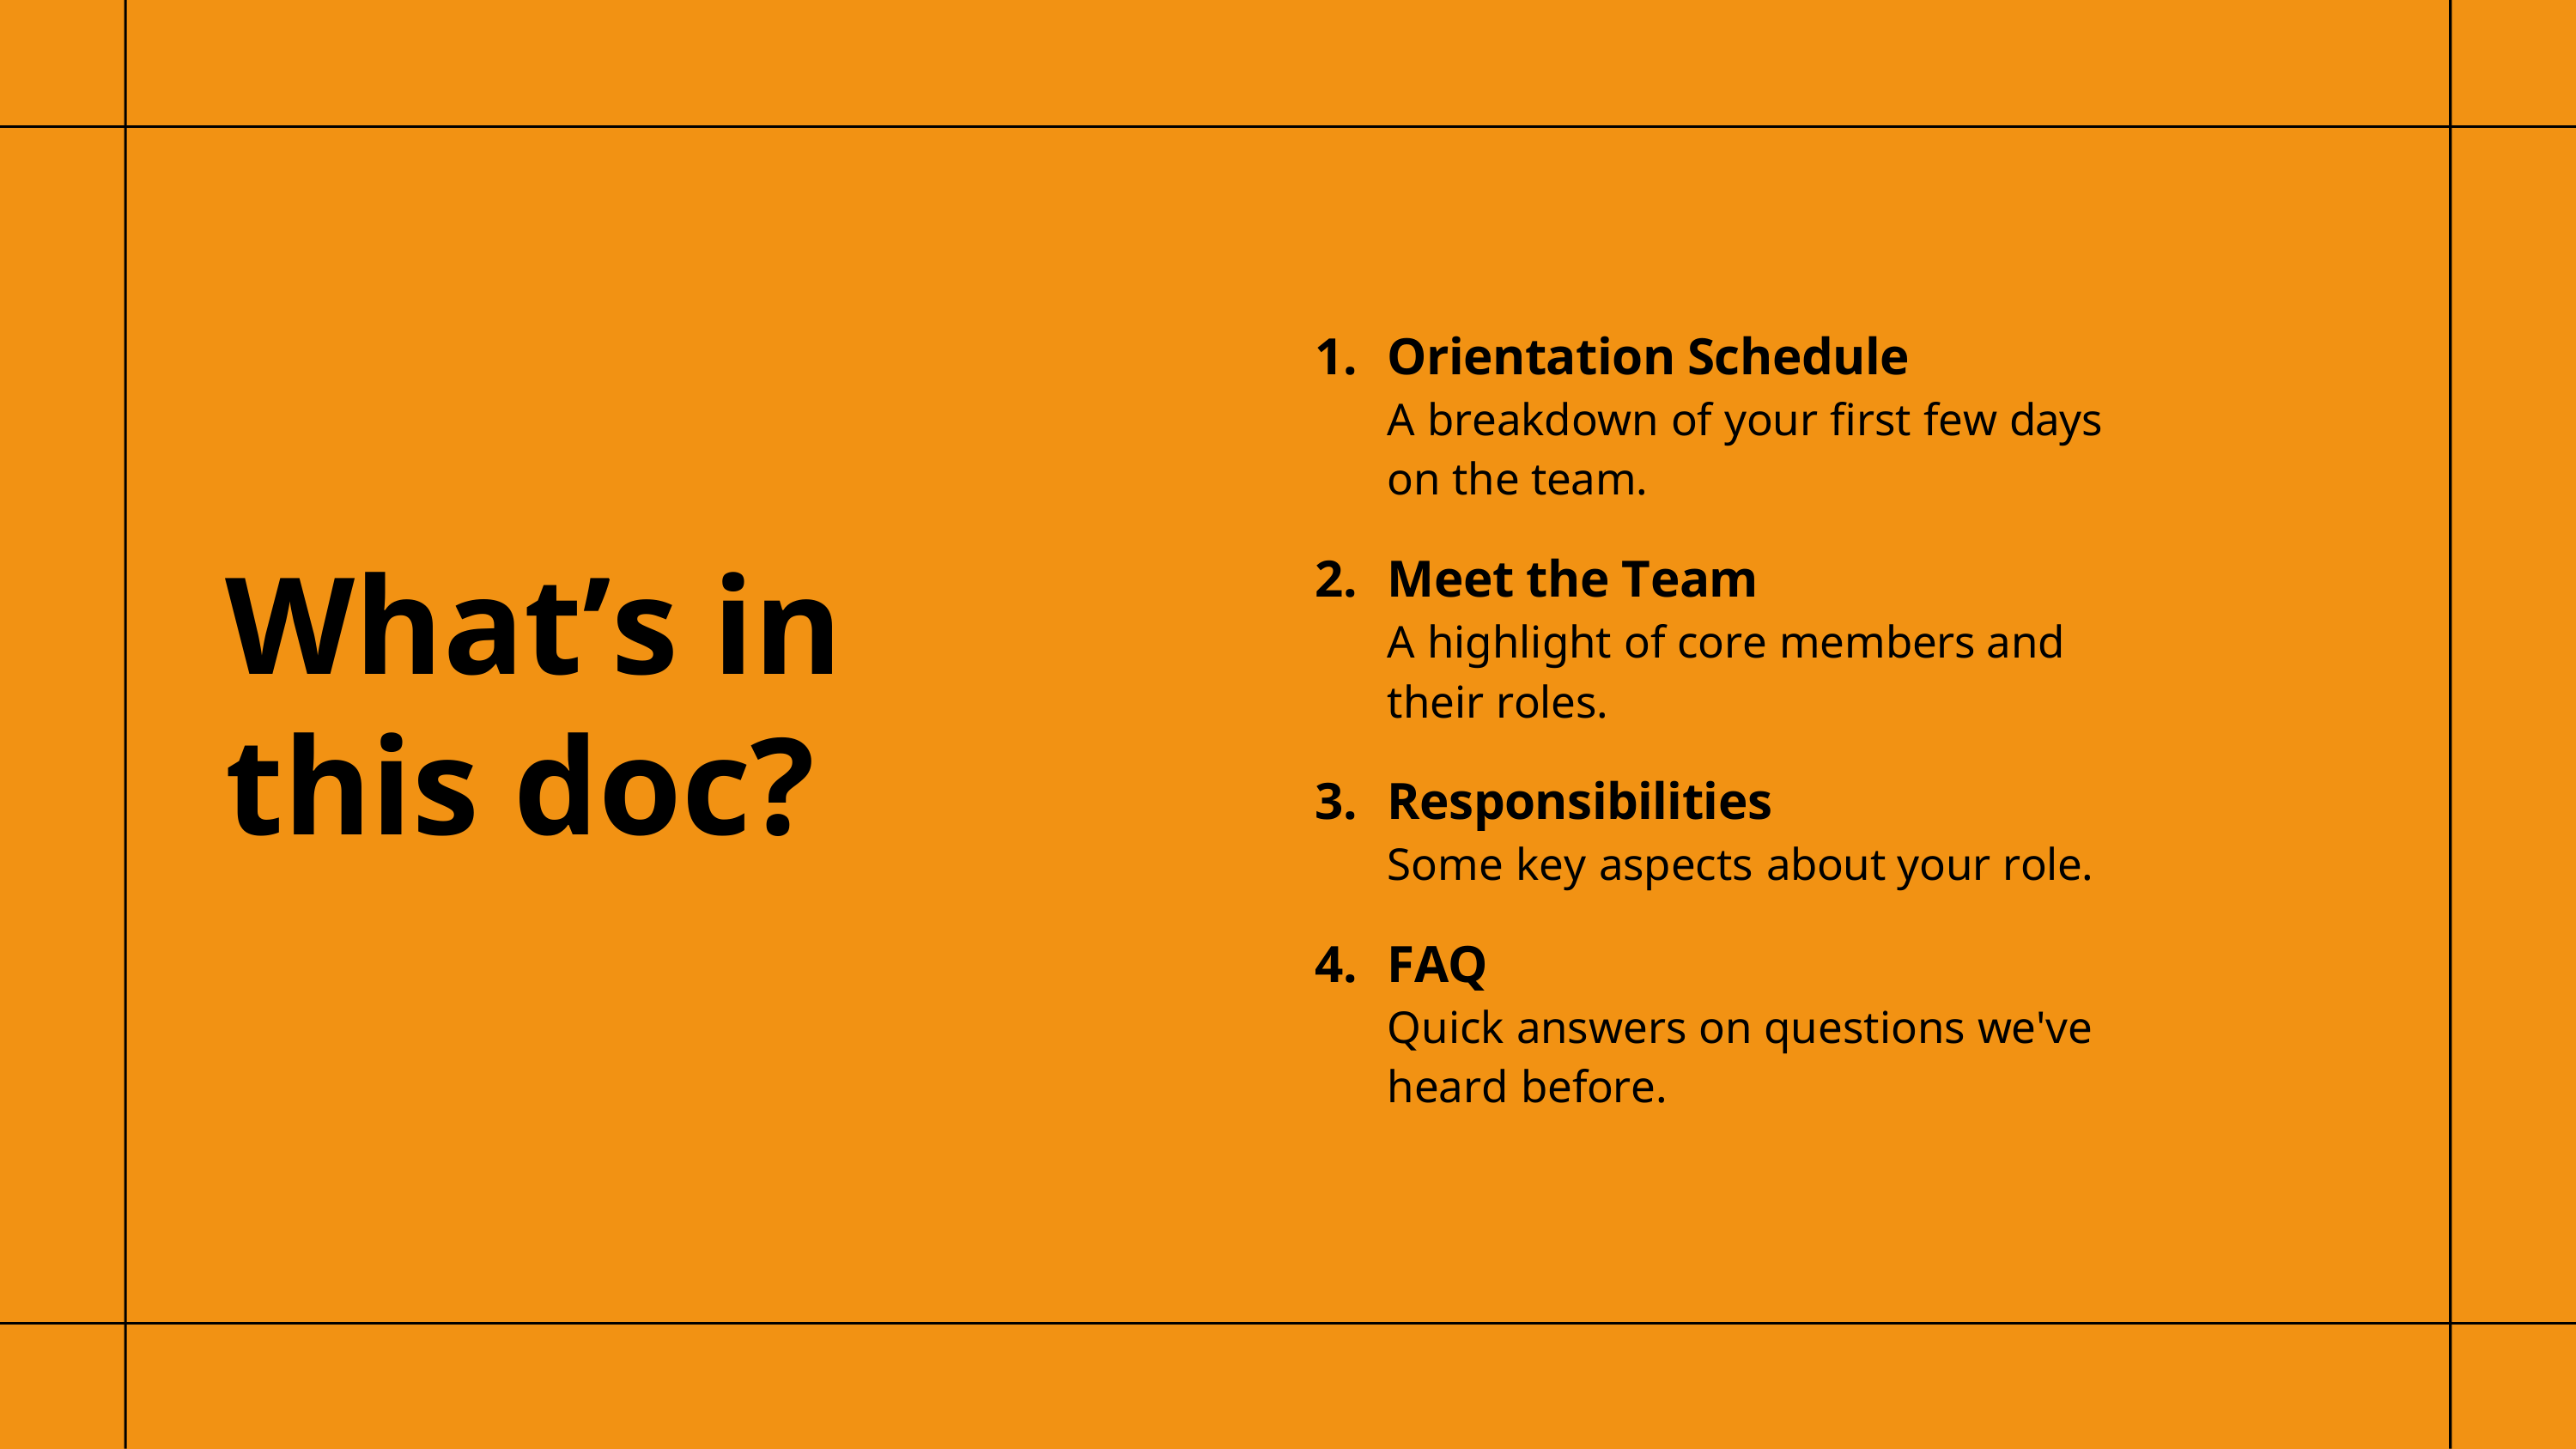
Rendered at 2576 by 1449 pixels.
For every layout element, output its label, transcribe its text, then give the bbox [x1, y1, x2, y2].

text_box Orientation Schedule A breakdown of your first few days on the team. Meet the Team A highlight of core members and their roles. Responsibilities Some key aspects about your role. FAQ Quick answers on questions we've heard before. [1313, 220, 2133, 1170]
title What’s in this doc? [225, 539, 902, 1023]
